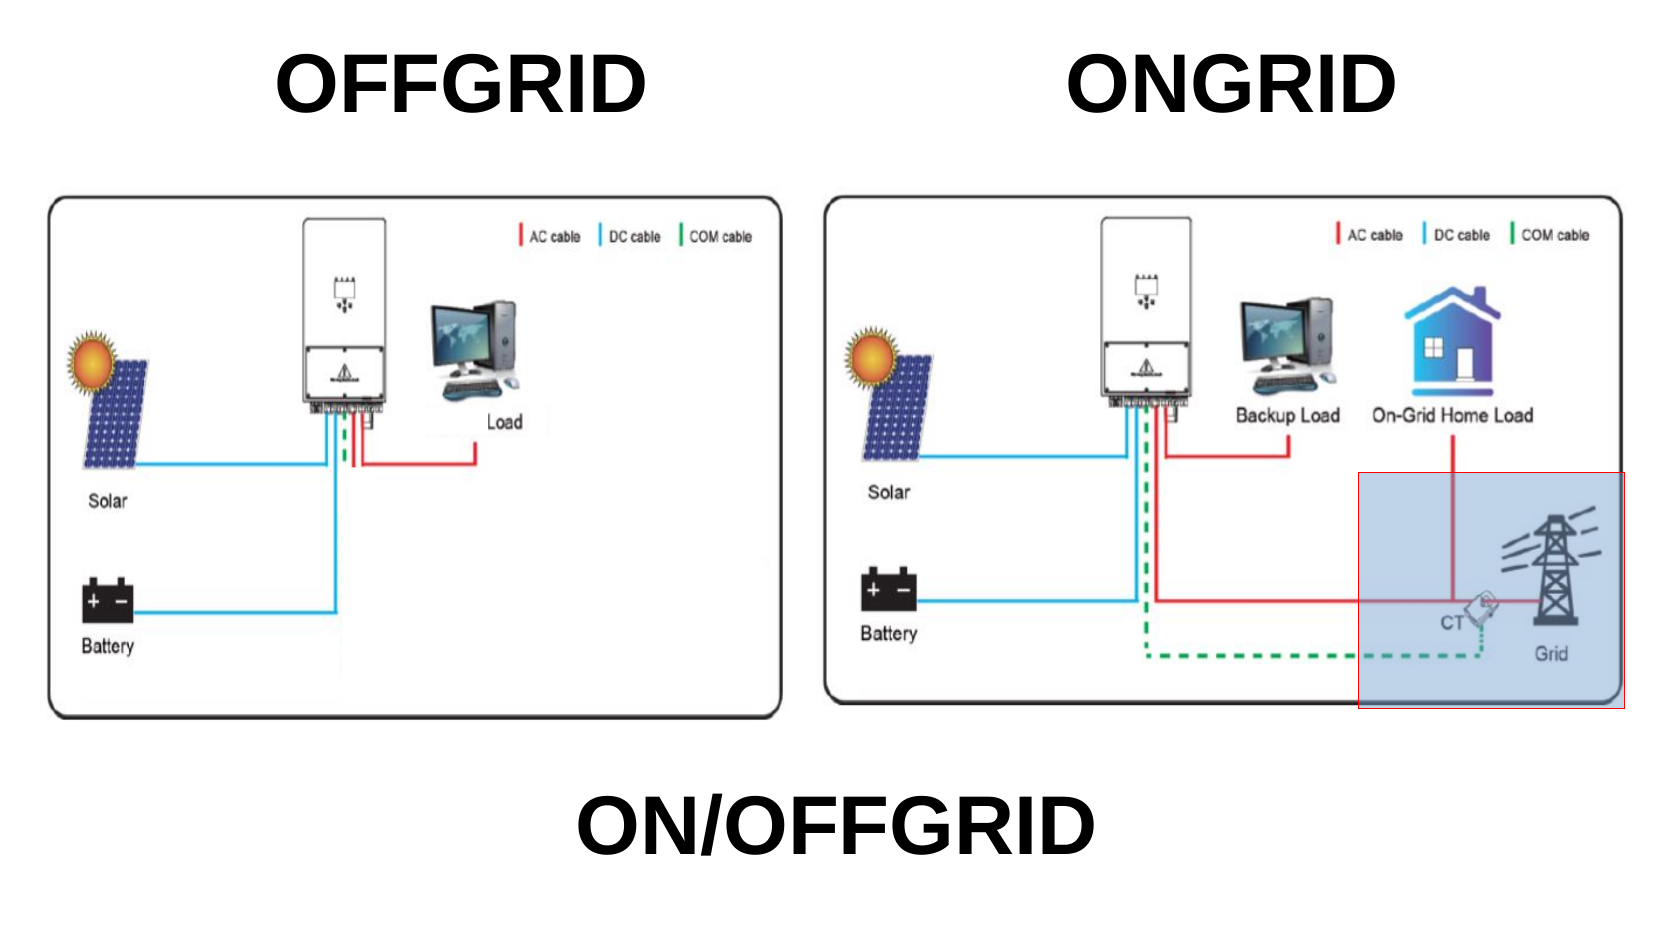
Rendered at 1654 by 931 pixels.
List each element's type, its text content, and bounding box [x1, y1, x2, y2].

text_box [1358, 472, 1625, 709]
text_box ON/OFFGRID [561, 772, 1152, 916]
picture [29, 171, 1654, 773]
text_box OFFGRID ONGRID [29, 29, 1625, 177]
